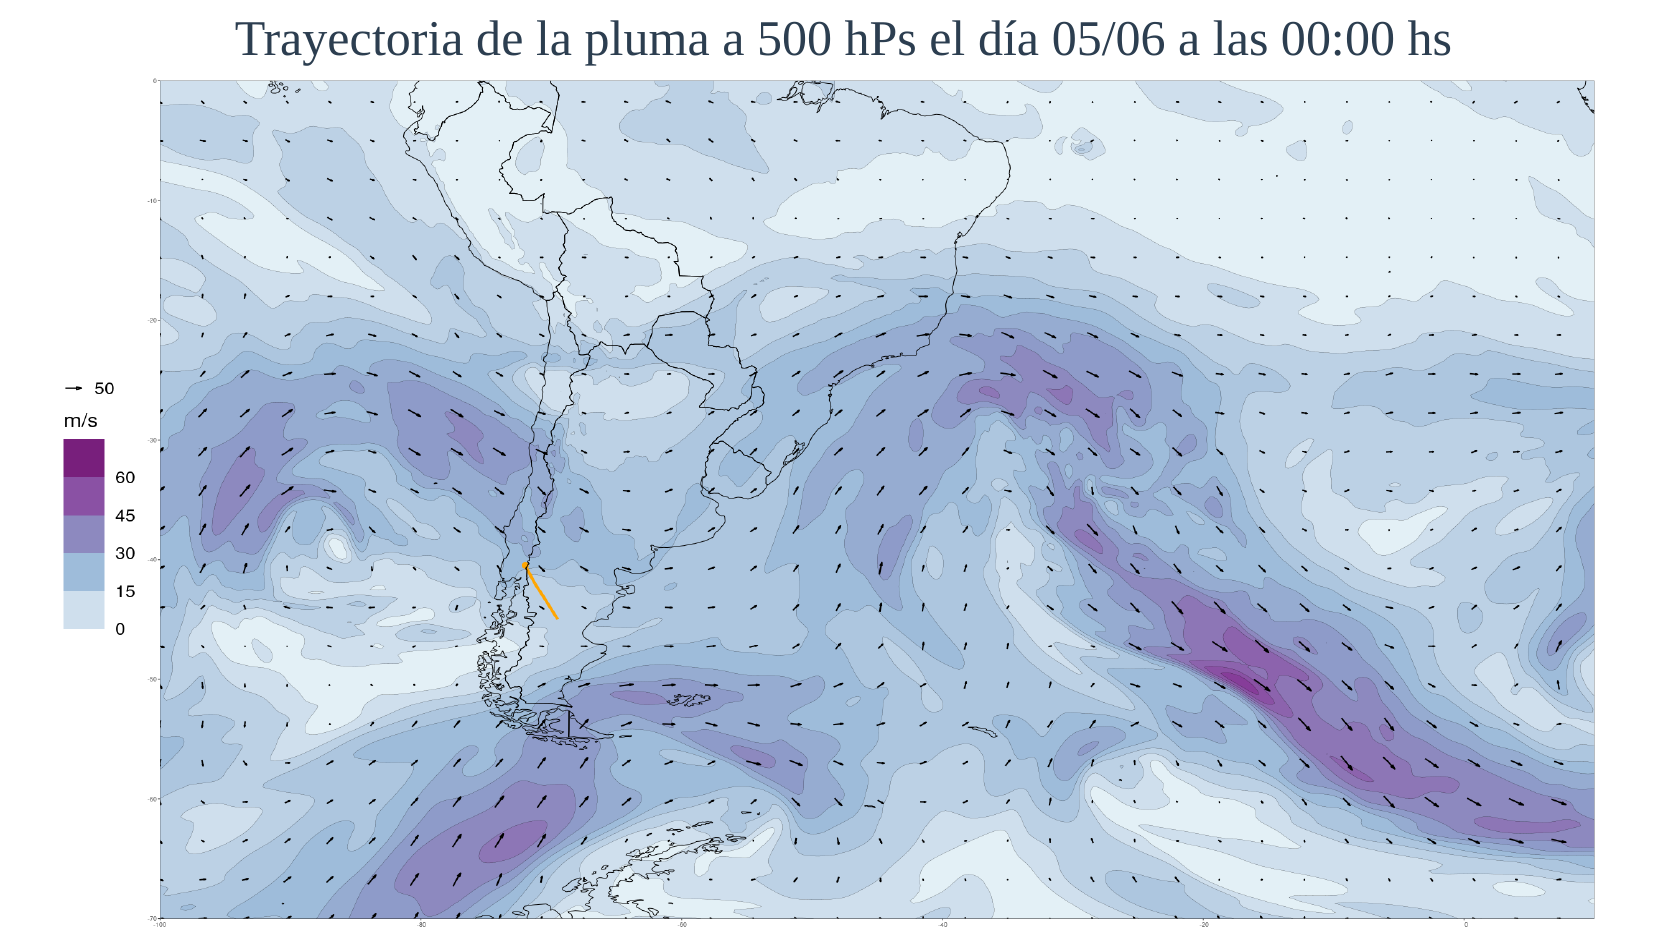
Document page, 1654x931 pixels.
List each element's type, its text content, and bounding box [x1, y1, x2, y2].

picture [51, 77, 1602, 931]
text_box Trayectoria de la pluma a 500 hPs el día 05/06 a las 00:00 hs [112, 0, 1576, 77]
